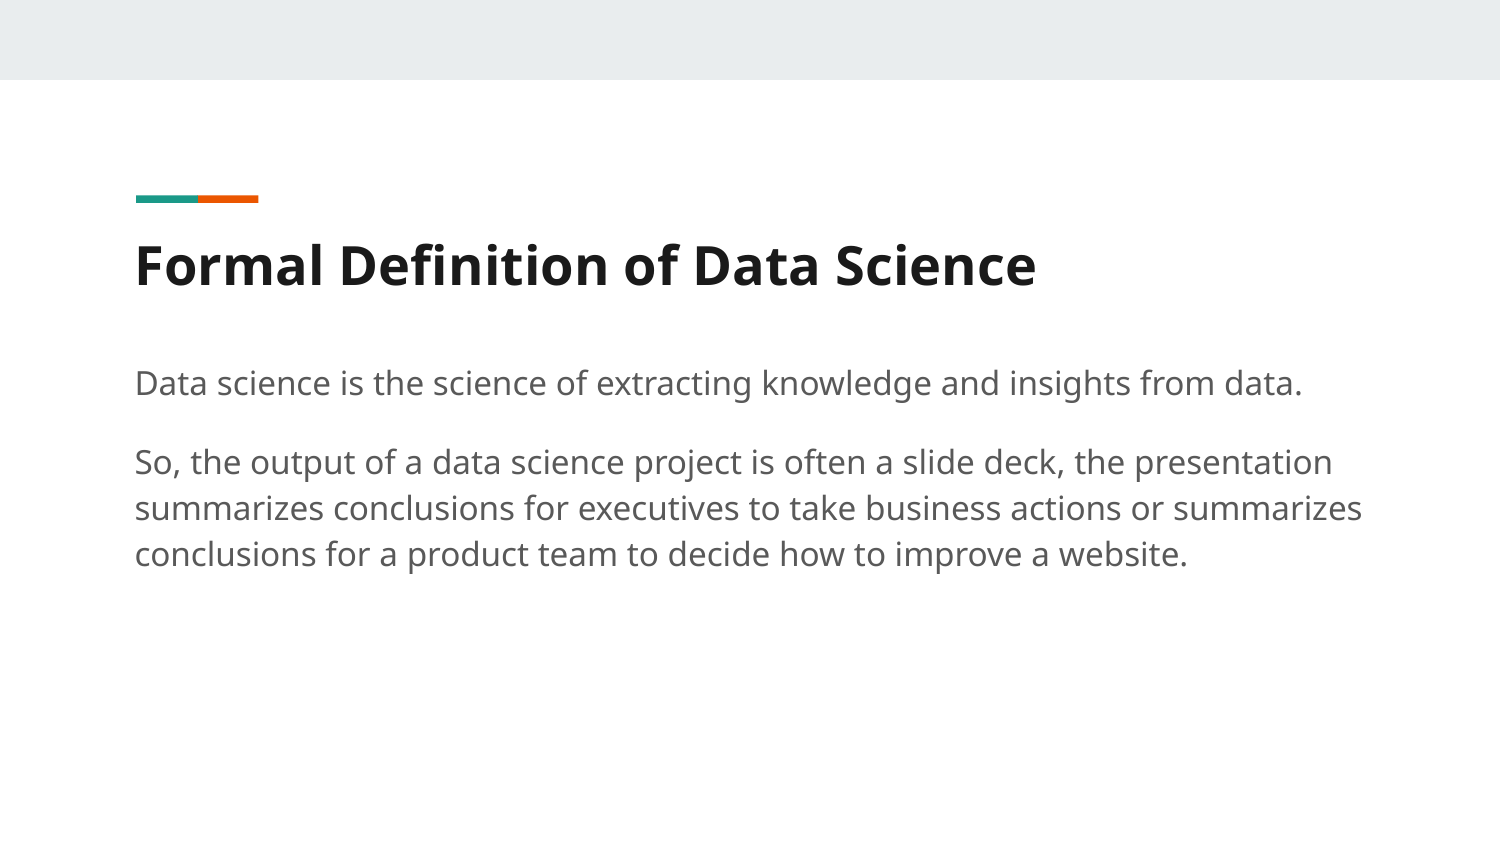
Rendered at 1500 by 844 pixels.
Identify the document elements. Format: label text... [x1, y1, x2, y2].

title Formal Definition of Data Science [119, 216, 1381, 305]
list Data science is the science of extracting knowledge and insights from data. So, the output of a data science project is often a slide deck, the presentation summarizes conclusions for executives to take business actions or summarizes conclusions for a product team to decide how to improve a website. [119, 341, 1381, 712]
